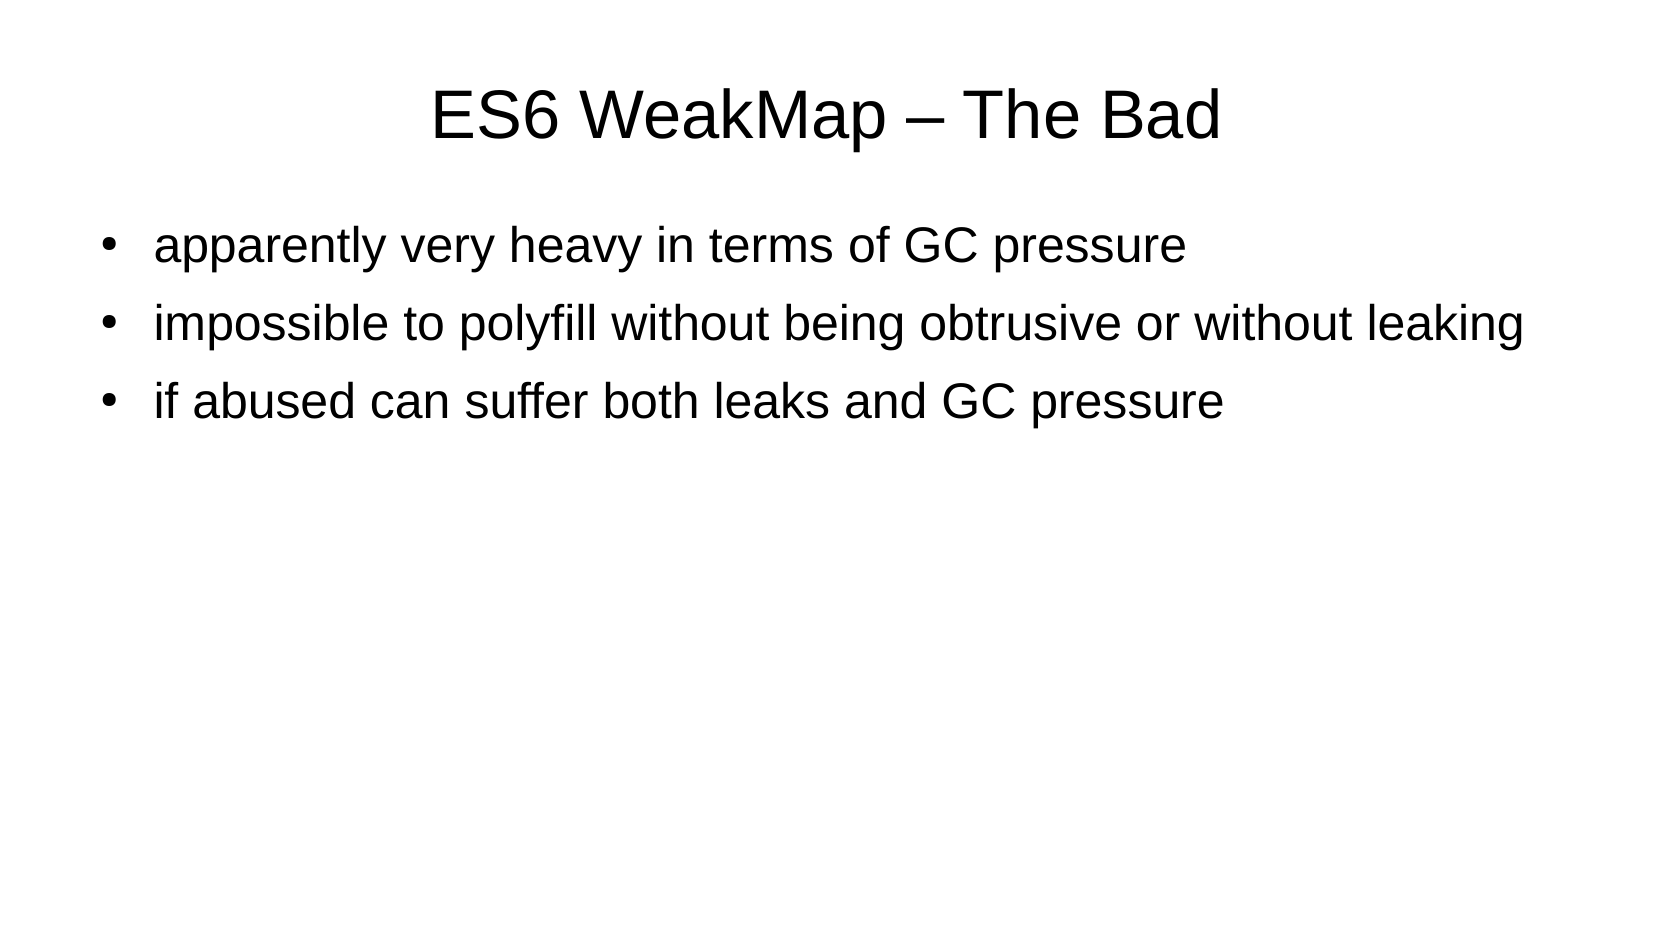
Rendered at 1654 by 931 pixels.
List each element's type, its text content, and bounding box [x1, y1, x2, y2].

list apparently very heavy in terms of GC pressure impossible to polyfill without being obtrusive or without leaking if abused can suffer both leaks and GC pressure [82, 217, 1571, 758]
title ES6 WeakMap – The Bad [82, 37, 1571, 193]
